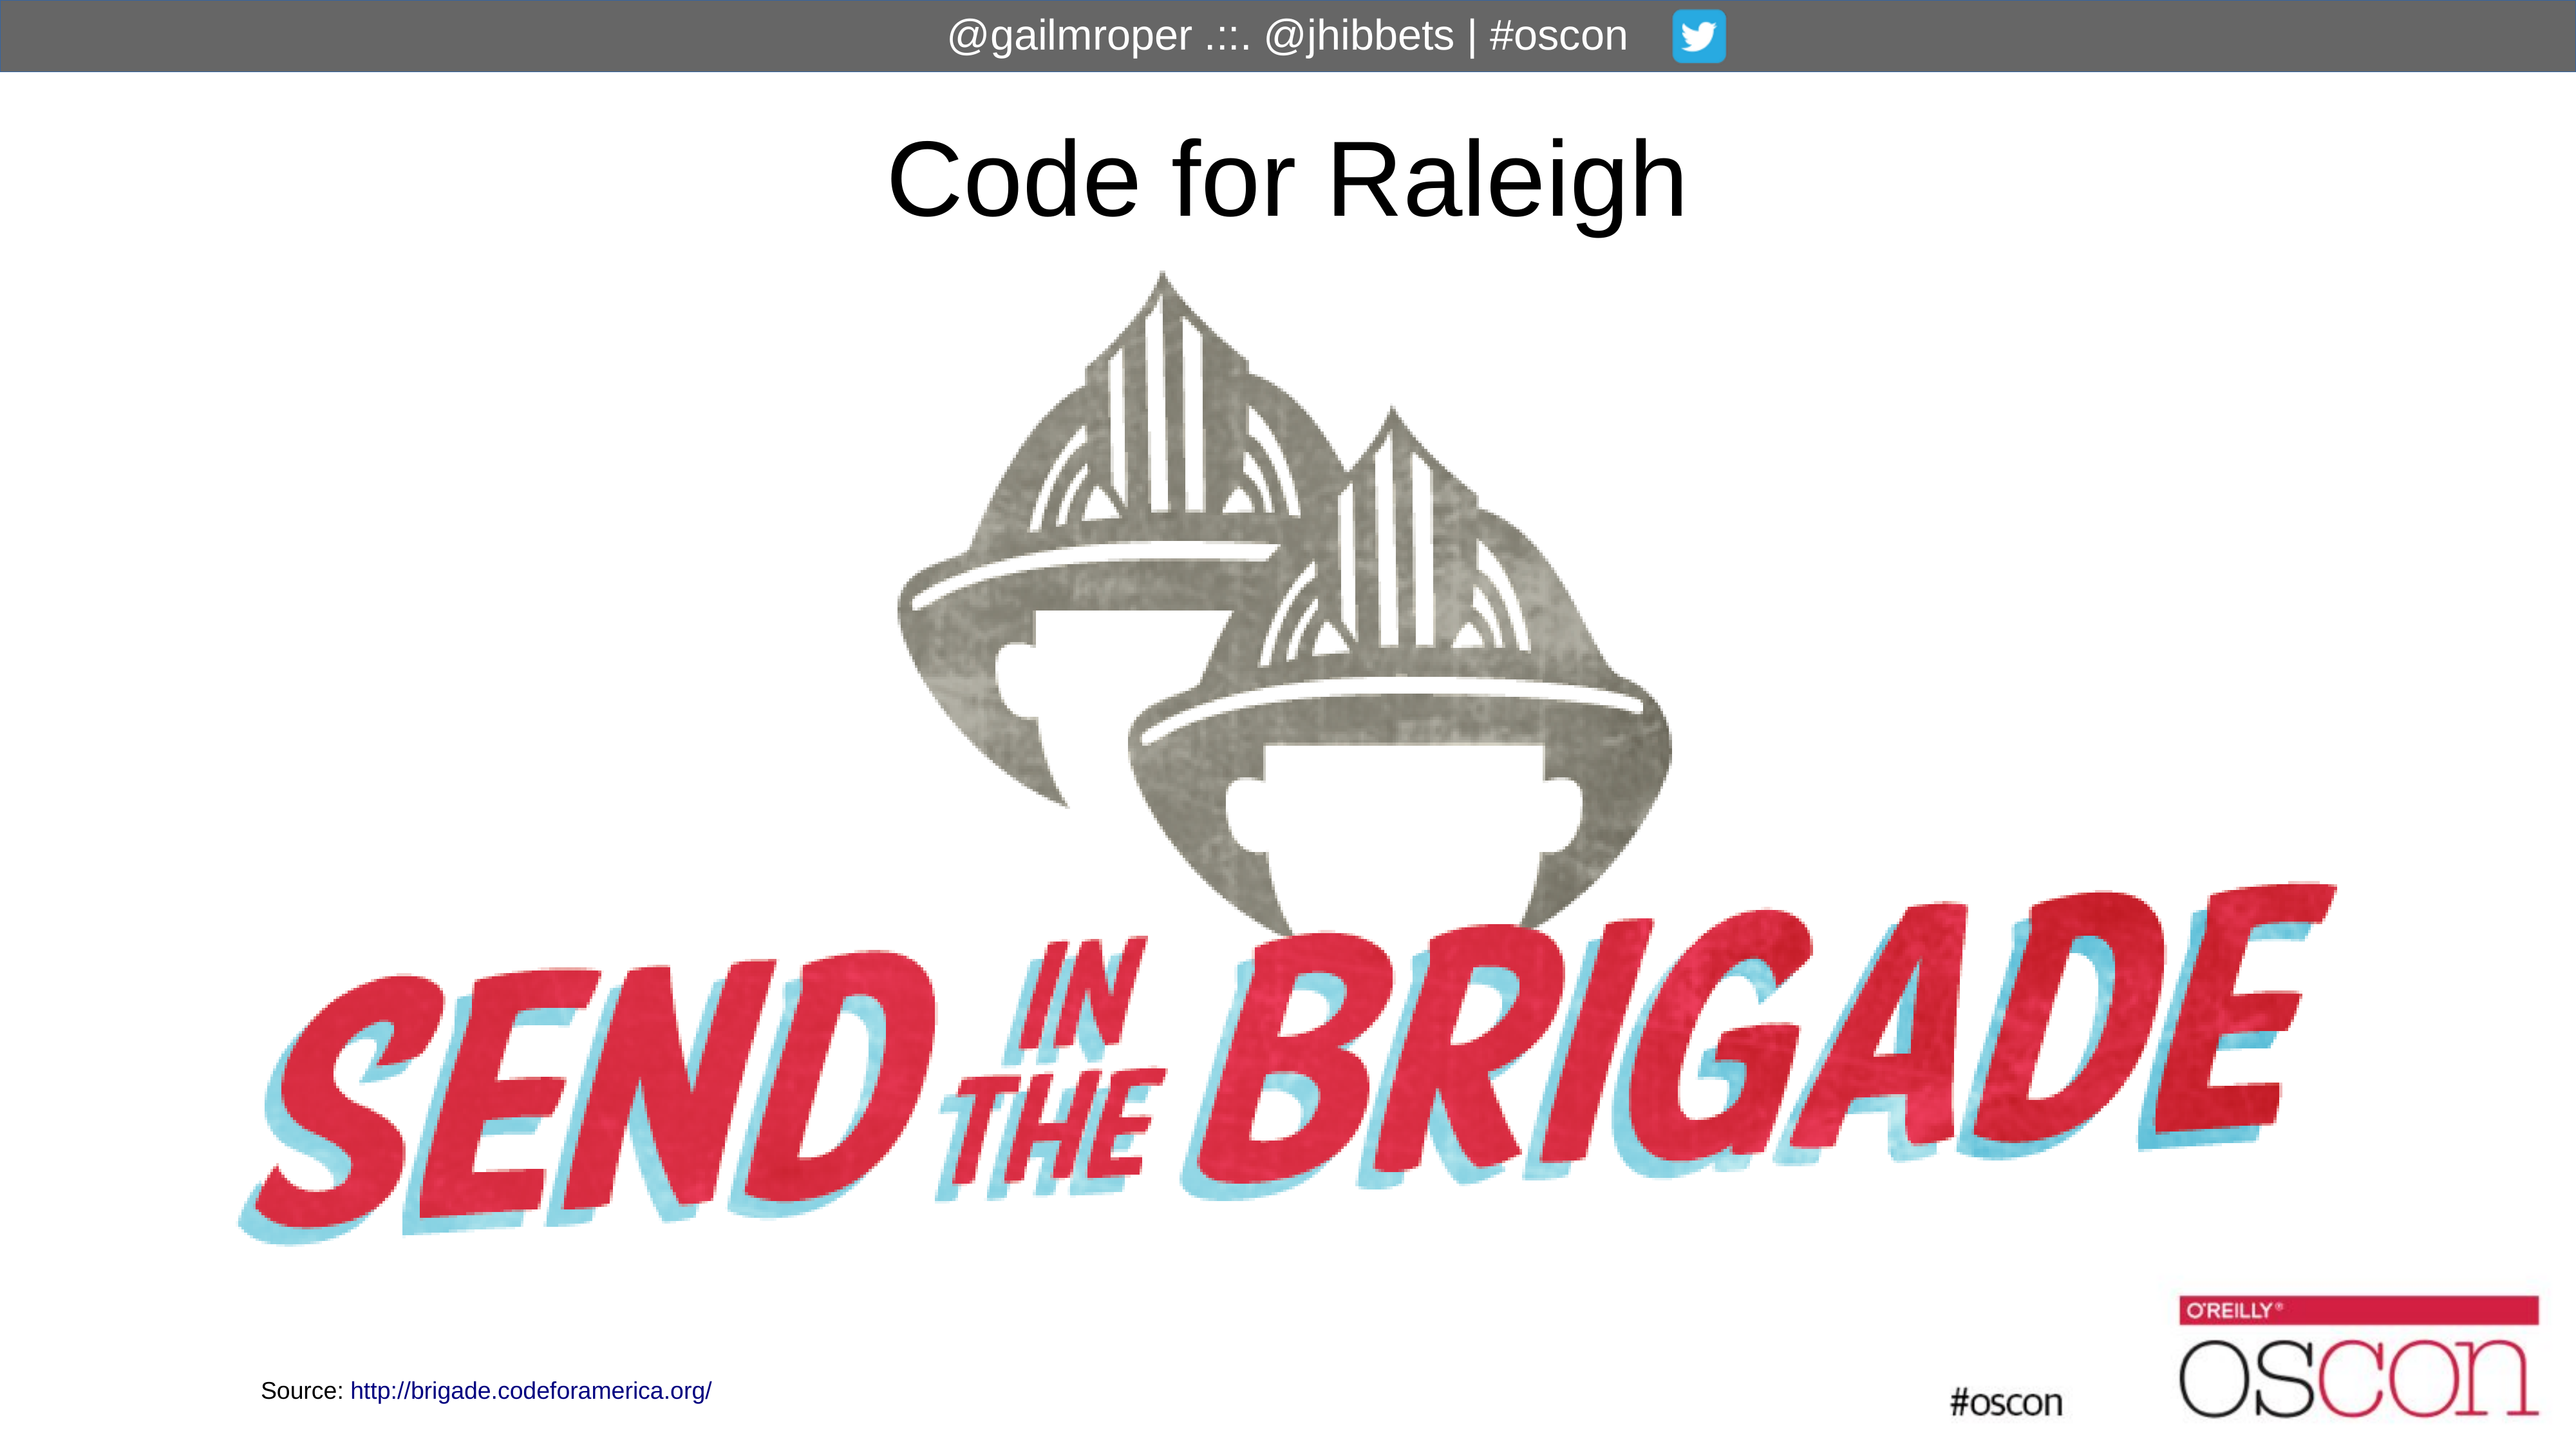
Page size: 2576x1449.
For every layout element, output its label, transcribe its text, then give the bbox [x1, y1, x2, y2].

picture [1137, 30, 1149, 47]
text_box Source: http://brigade.codeforamerica.org/ [251, 1372, 729, 1410]
picture [0, 72, 2576, 1449]
title Code for Raleigh [129, 57, 2447, 300]
picture [1, 1, 2575, 71]
picture [996, 30, 1008, 47]
